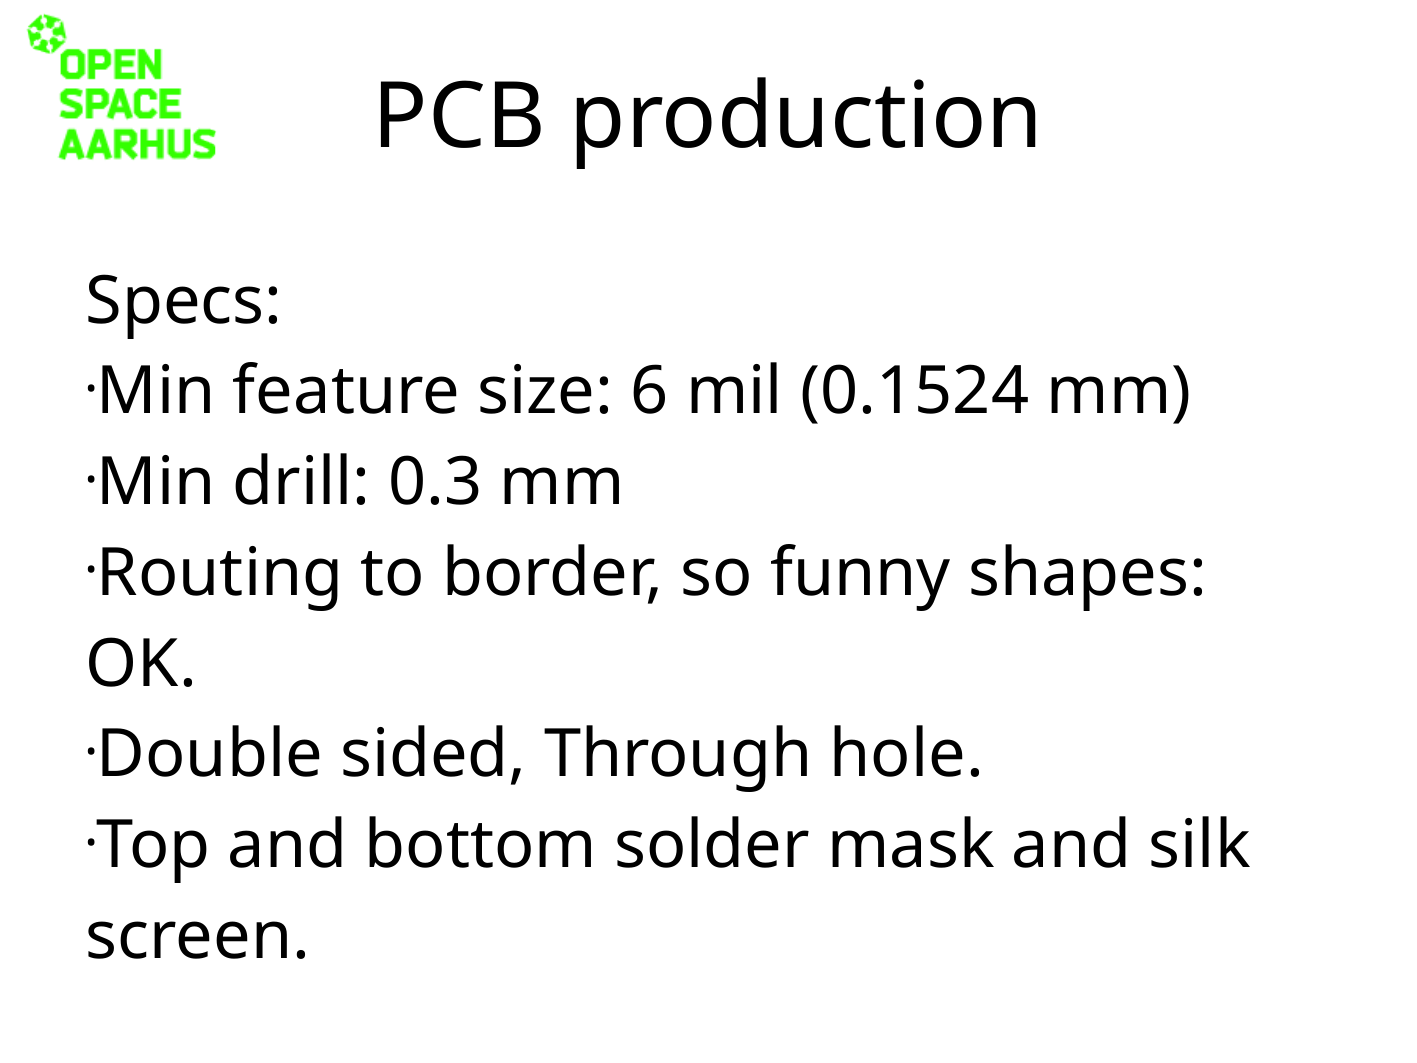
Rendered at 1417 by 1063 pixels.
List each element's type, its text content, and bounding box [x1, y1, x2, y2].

text_box Specs: Min feature size: 6 mil (0.1524 mm) Min drill: 0.3 mm Routing to border, so funny shapes: OK. Double sided, Through hole. Top and bottom solder mask and silk screen. [70, 244, 1346, 774]
text_box PCB production [70, 42, 1346, 159]
picture [0, 0, 344, 188]
